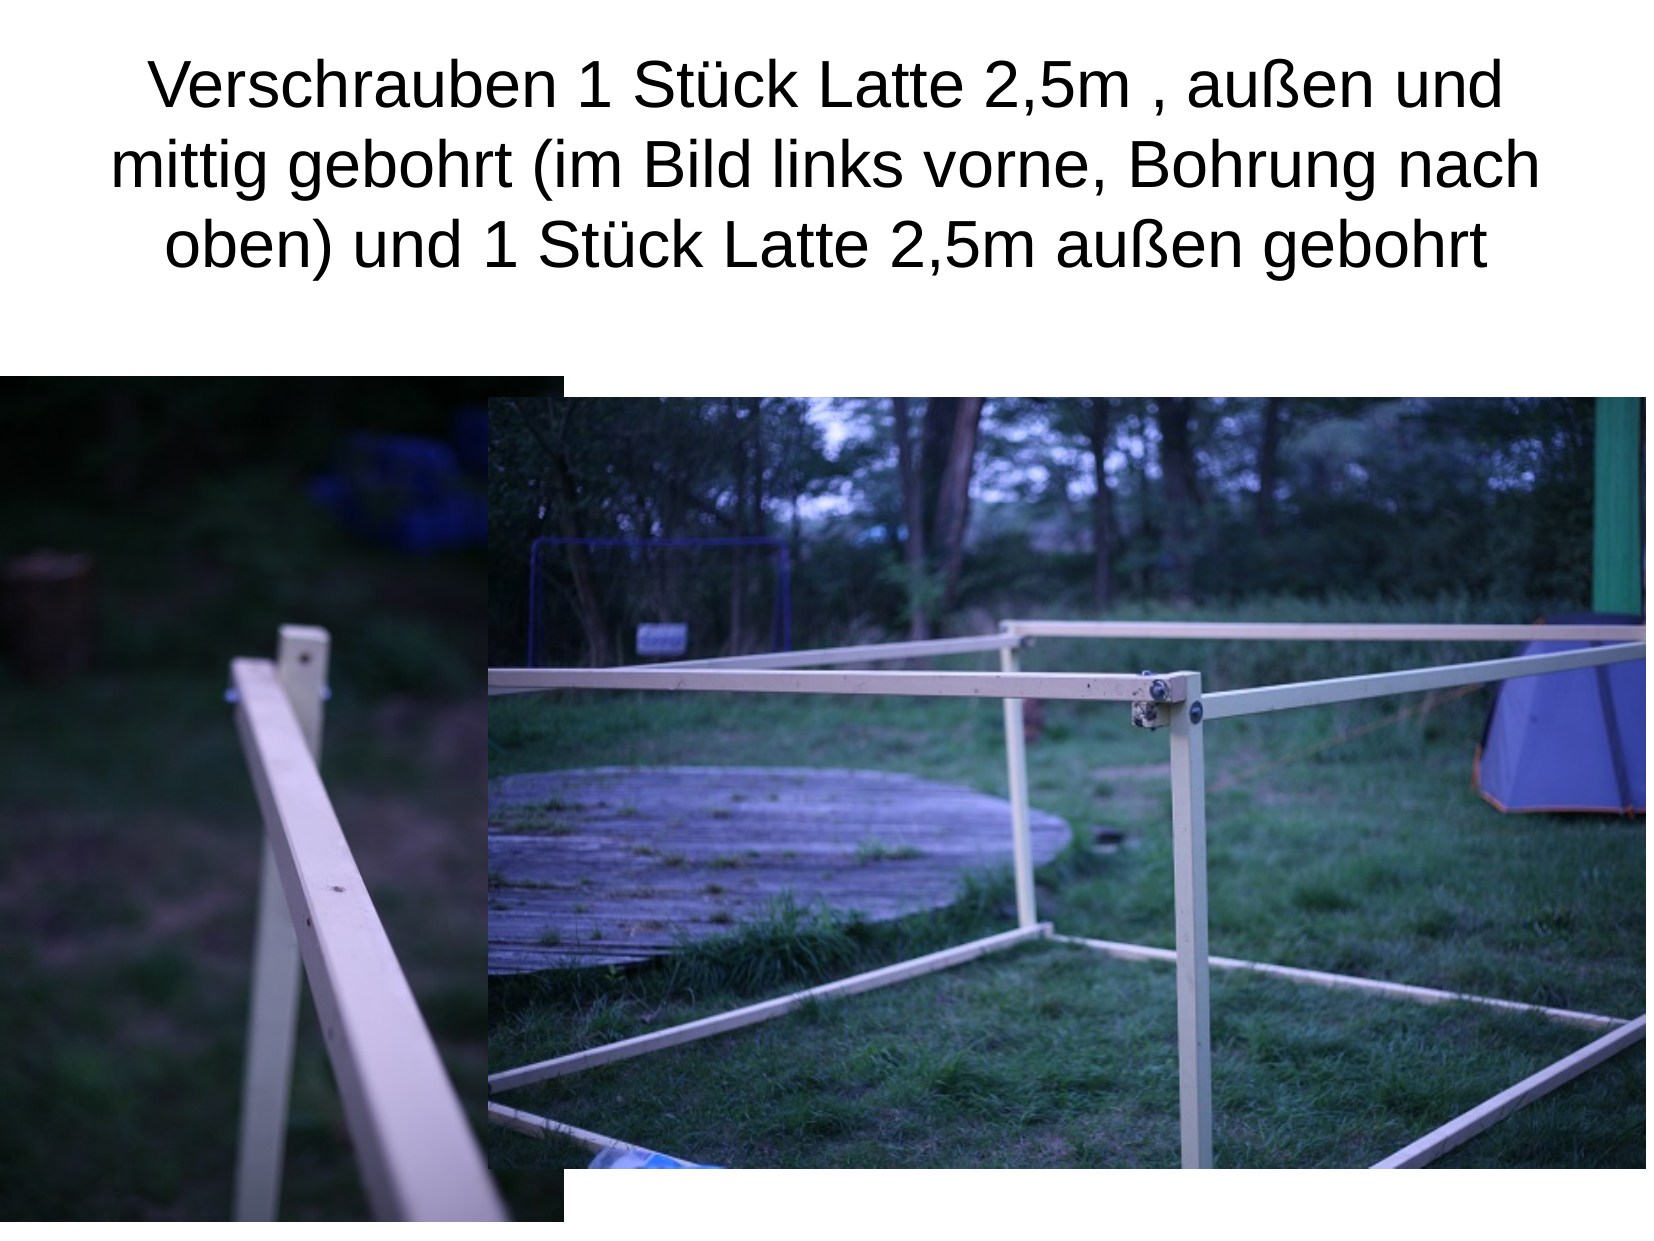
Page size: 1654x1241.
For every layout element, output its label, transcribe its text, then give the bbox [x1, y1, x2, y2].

picture [0, 376, 1646, 1222]
title Verschrauben 1 Stück Latte 2,5m , außen und mittig gebohrt (im Bild links vorne, Bohrung nach oben) und 1 Stück Latte 2,5m außen gebohrt [82, 40, 1571, 266]
